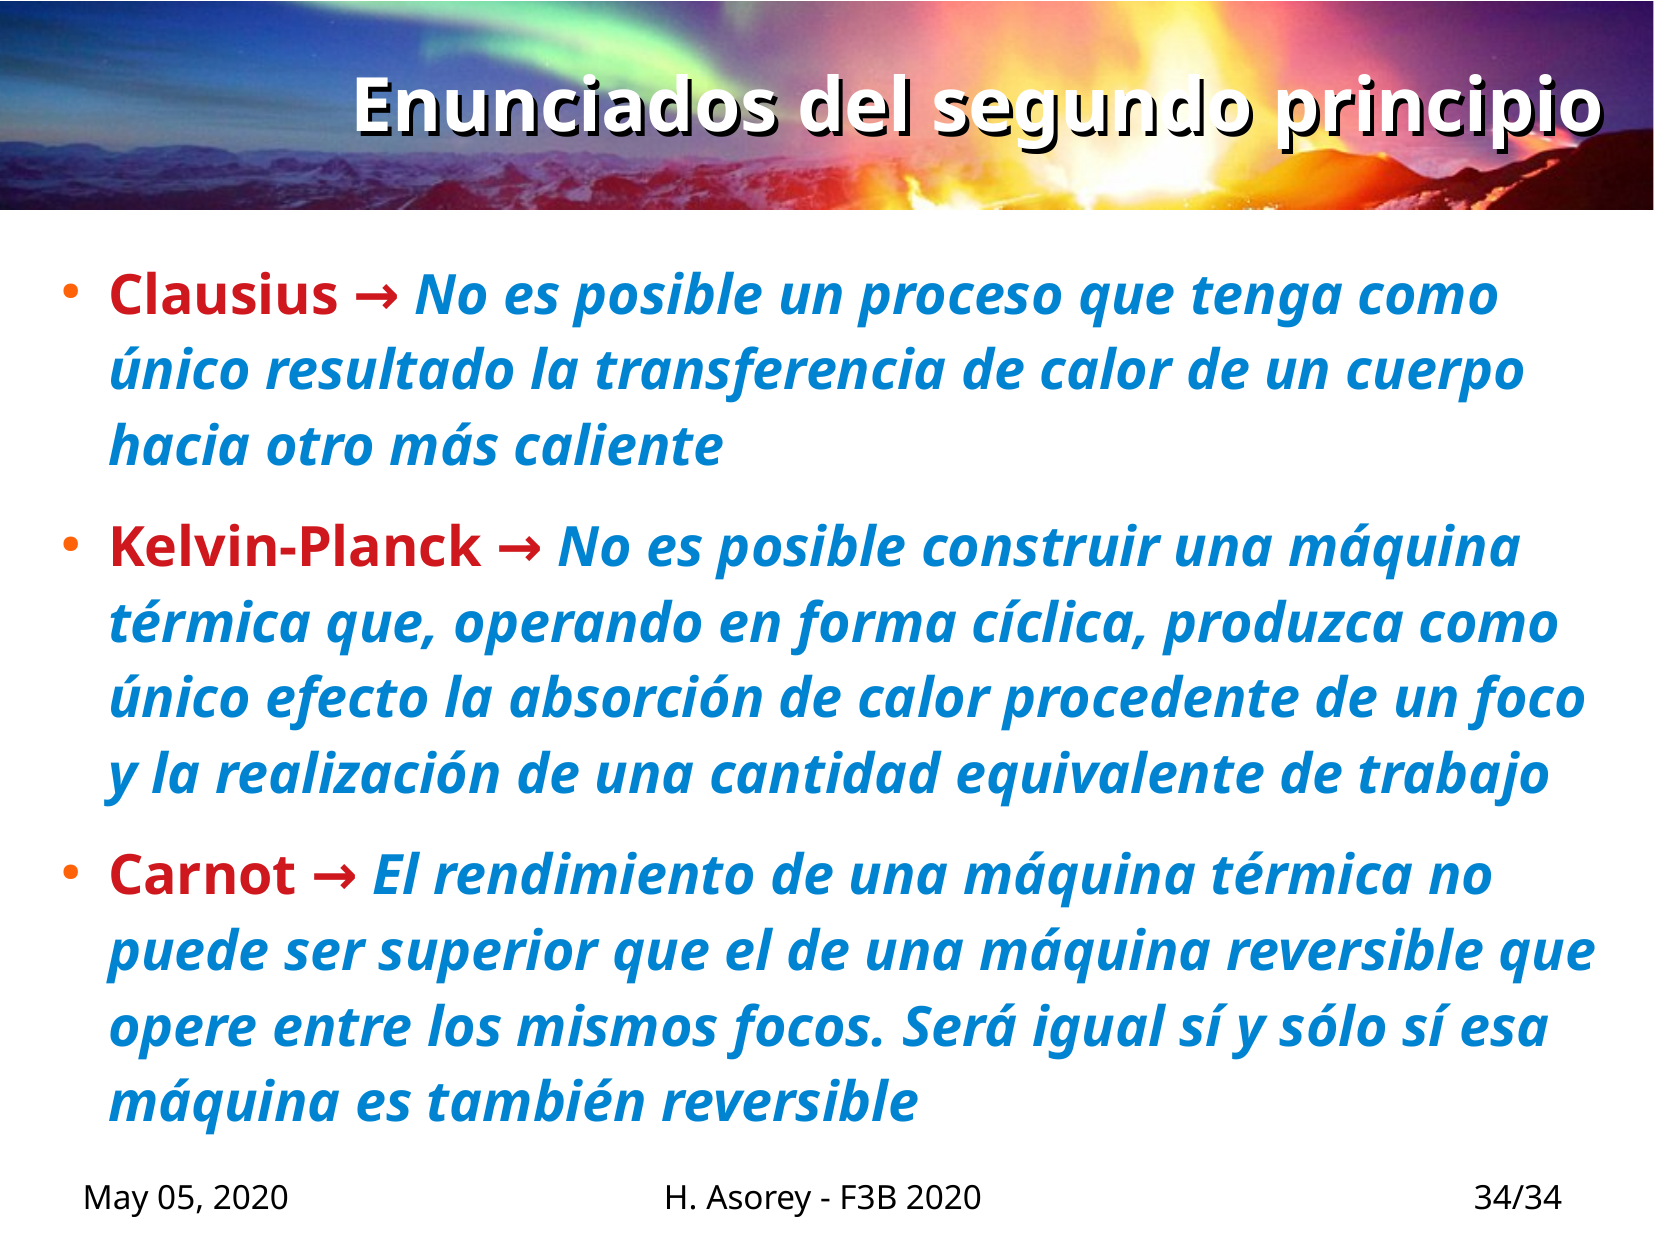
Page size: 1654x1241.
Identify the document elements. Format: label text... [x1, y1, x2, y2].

list Clausius → No es posible un proceso que tenga como único resultado la transferencia de calor de un cuerpo hacia otro más caliente Kelvin-Planck → No es posible construir una máquina térmica que, operando en forma cíclica, produzca como único efecto la absorción de calor procedente de un foco y la realización de una cantidad equivalente de trabajo Carnot → El rendimiento de una máquina térmica no puede ser superior que el de una máquina reversible que opere entre los mismos focos. Será igual sí y sólo sí esa máquina es también reversible [45, 255, 1606, 1156]
title Enunciados del segundo principio [45, 15, 1606, 191]
picture [0, 1, 1654, 210]
